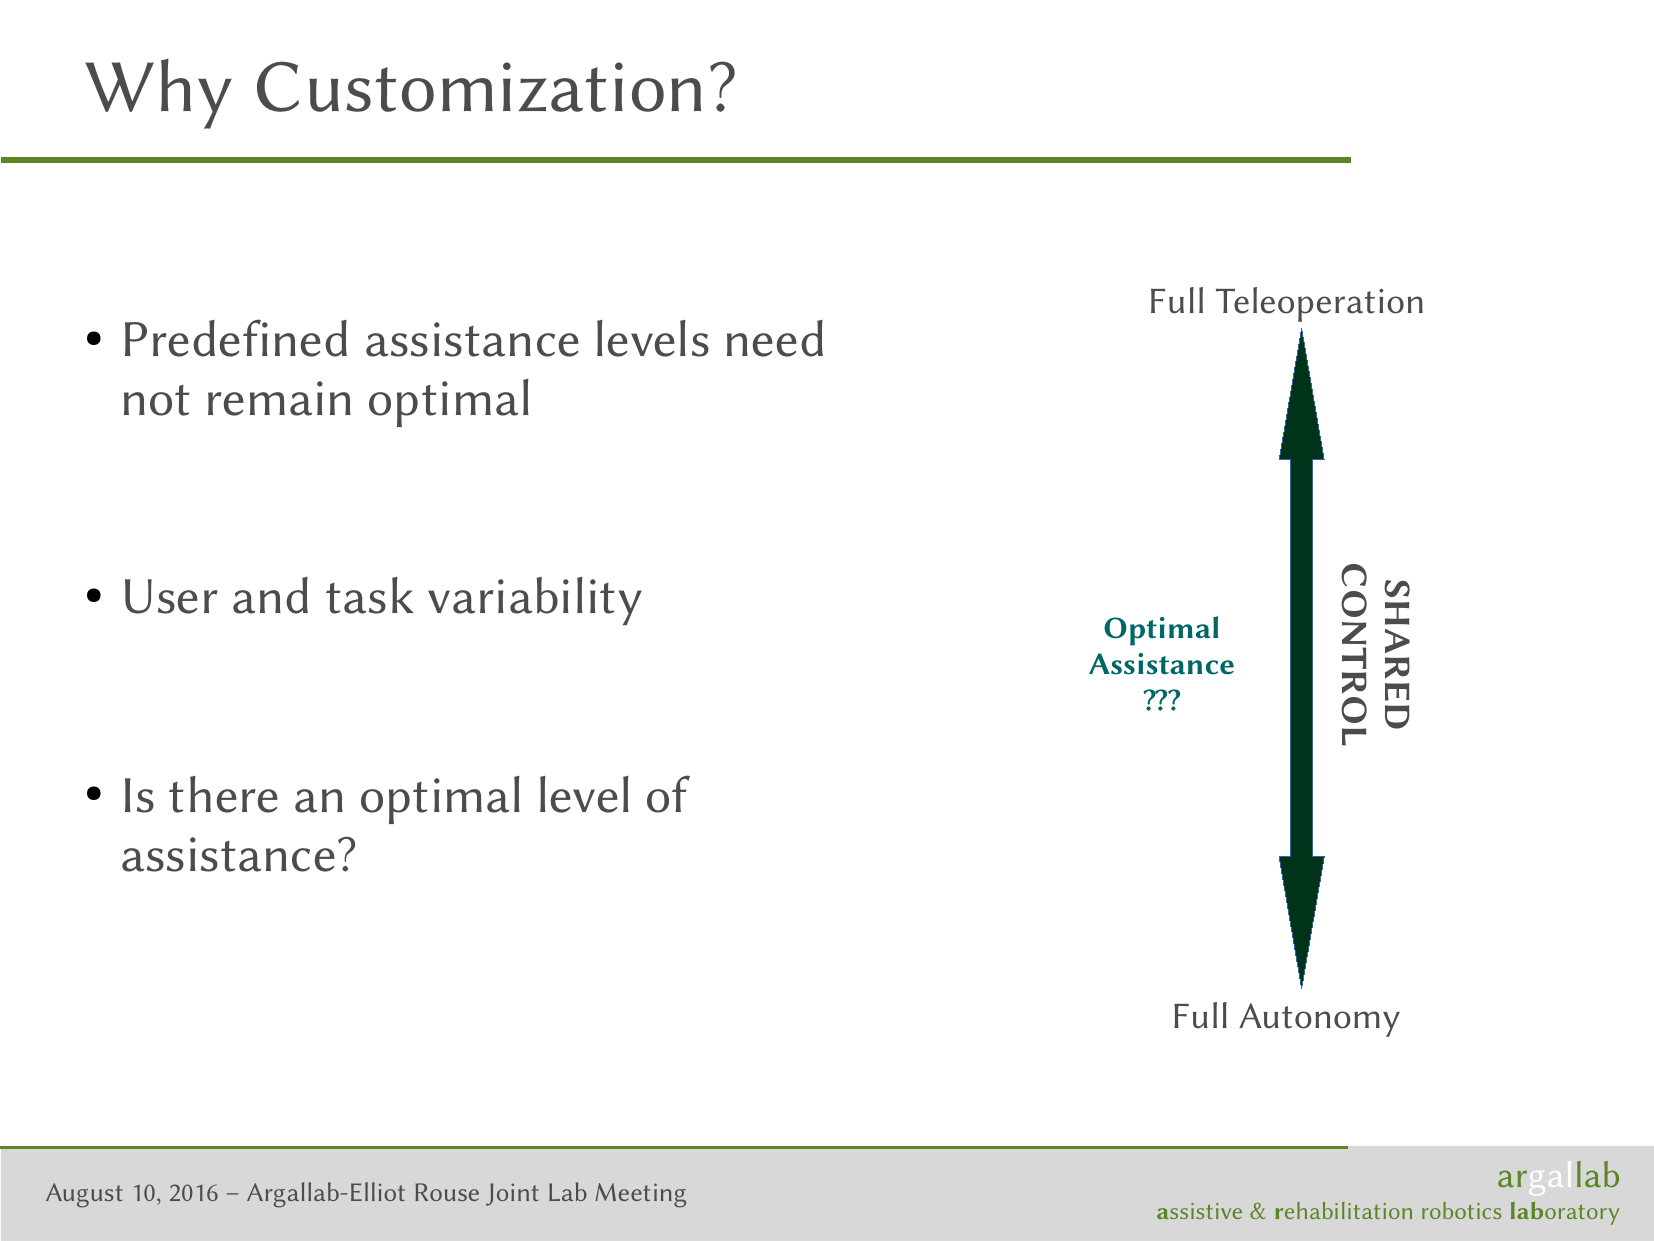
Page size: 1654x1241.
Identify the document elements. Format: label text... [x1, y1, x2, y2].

text_box [1279, 726, 1325, 987]
text_box [360, 360, 390, 431]
text_box [1279, 331, 1325, 603]
text_box Full Teleoperation [1132, 273, 1498, 331]
text_box SHARED CONTROL [1324, 472, 1426, 838]
text_box Why Customization? [69, 36, 1621, 138]
text_box Optimal Assistance ??? [979, 603, 1345, 726]
text_box Predefined assistance levels need not remain optimal User and task variability Is there an optimal level of assistance? [69, 302, 886, 893]
text_box Full Autonomy [1156, 987, 1522, 1046]
